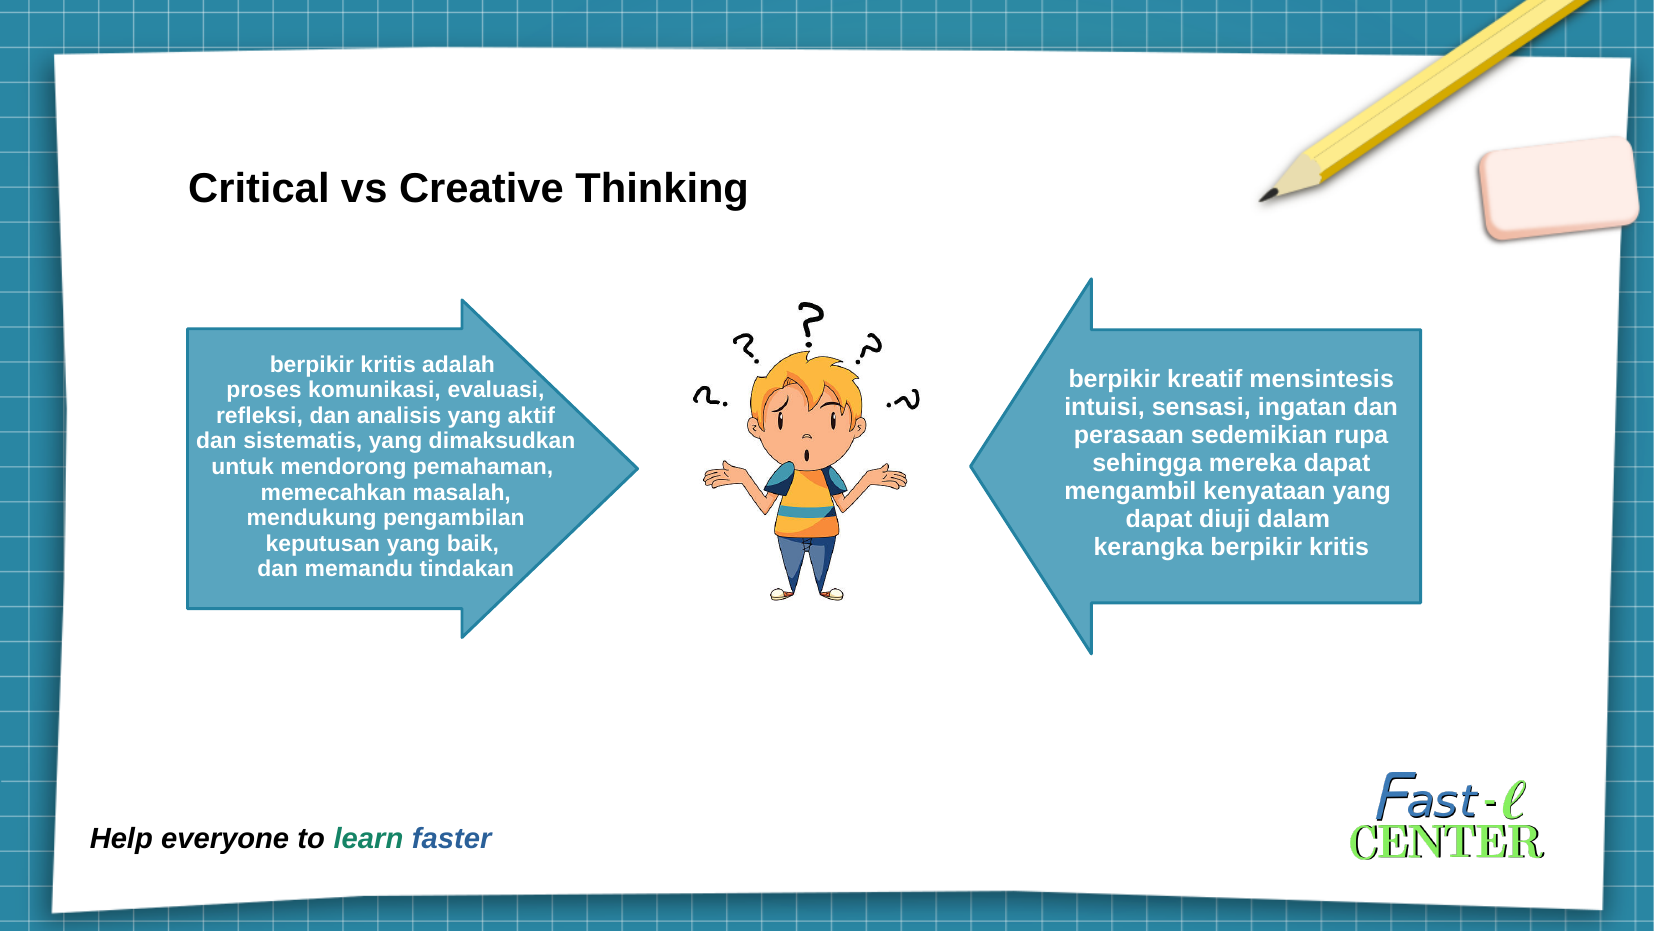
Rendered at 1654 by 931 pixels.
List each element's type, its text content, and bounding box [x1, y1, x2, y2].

text_box [461, 630, 470, 638]
text_box Help everyone to learn faster [75, 814, 507, 863]
text_box Critical vs Creative Thinking [150, 157, 788, 226]
text_box [970, 278, 1421, 654]
picture [0, 0, 1654, 931]
text_box [187, 299, 508, 344]
text_box [593, 425, 638, 512]
text_box berpikir kritis adalah proses komunikasi, evaluasi, refleksi, dan analisis yang aktif dan sistematis, yang dimaksudkan untuk mendorong pemahaman, memecahkan masalah, mendukung pengambilan keputusan yang baik, dan memandu tindakan [179, 344, 593, 630]
text_box berpikir kreatif mensintesis intuisi, sensasi, ingatan dan perasaan sedemikian rupa sehingga mereka dapat mengambil kenyataan yang dapat diuji dalam kerangka berpikir kritis [1044, 357, 1420, 589]
